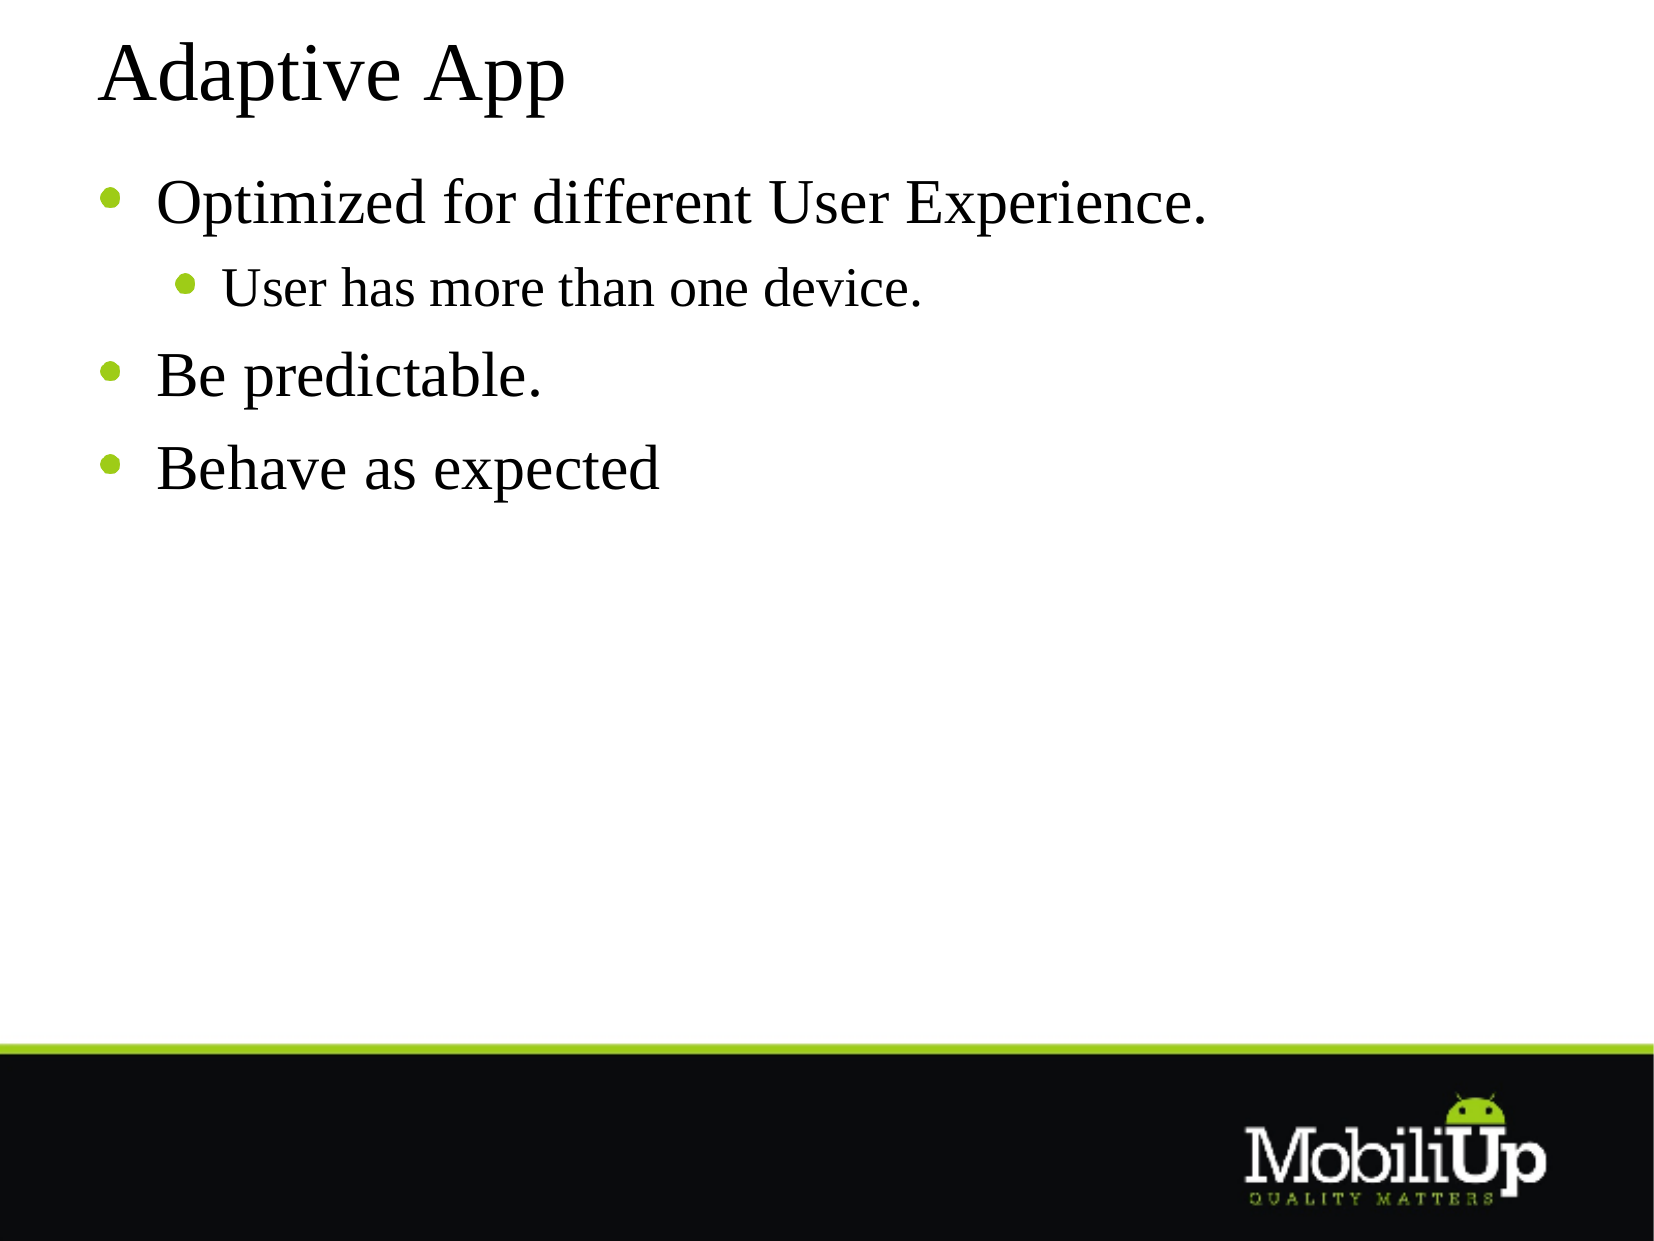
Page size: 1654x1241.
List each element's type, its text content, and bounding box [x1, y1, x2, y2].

title Adaptive App [82, 9, 1571, 125]
list Optimized for different User Experience. User has more than one device. Be predictable. Behave as expected [85, 151, 1574, 871]
picture [0, 0, 1654, 1241]
